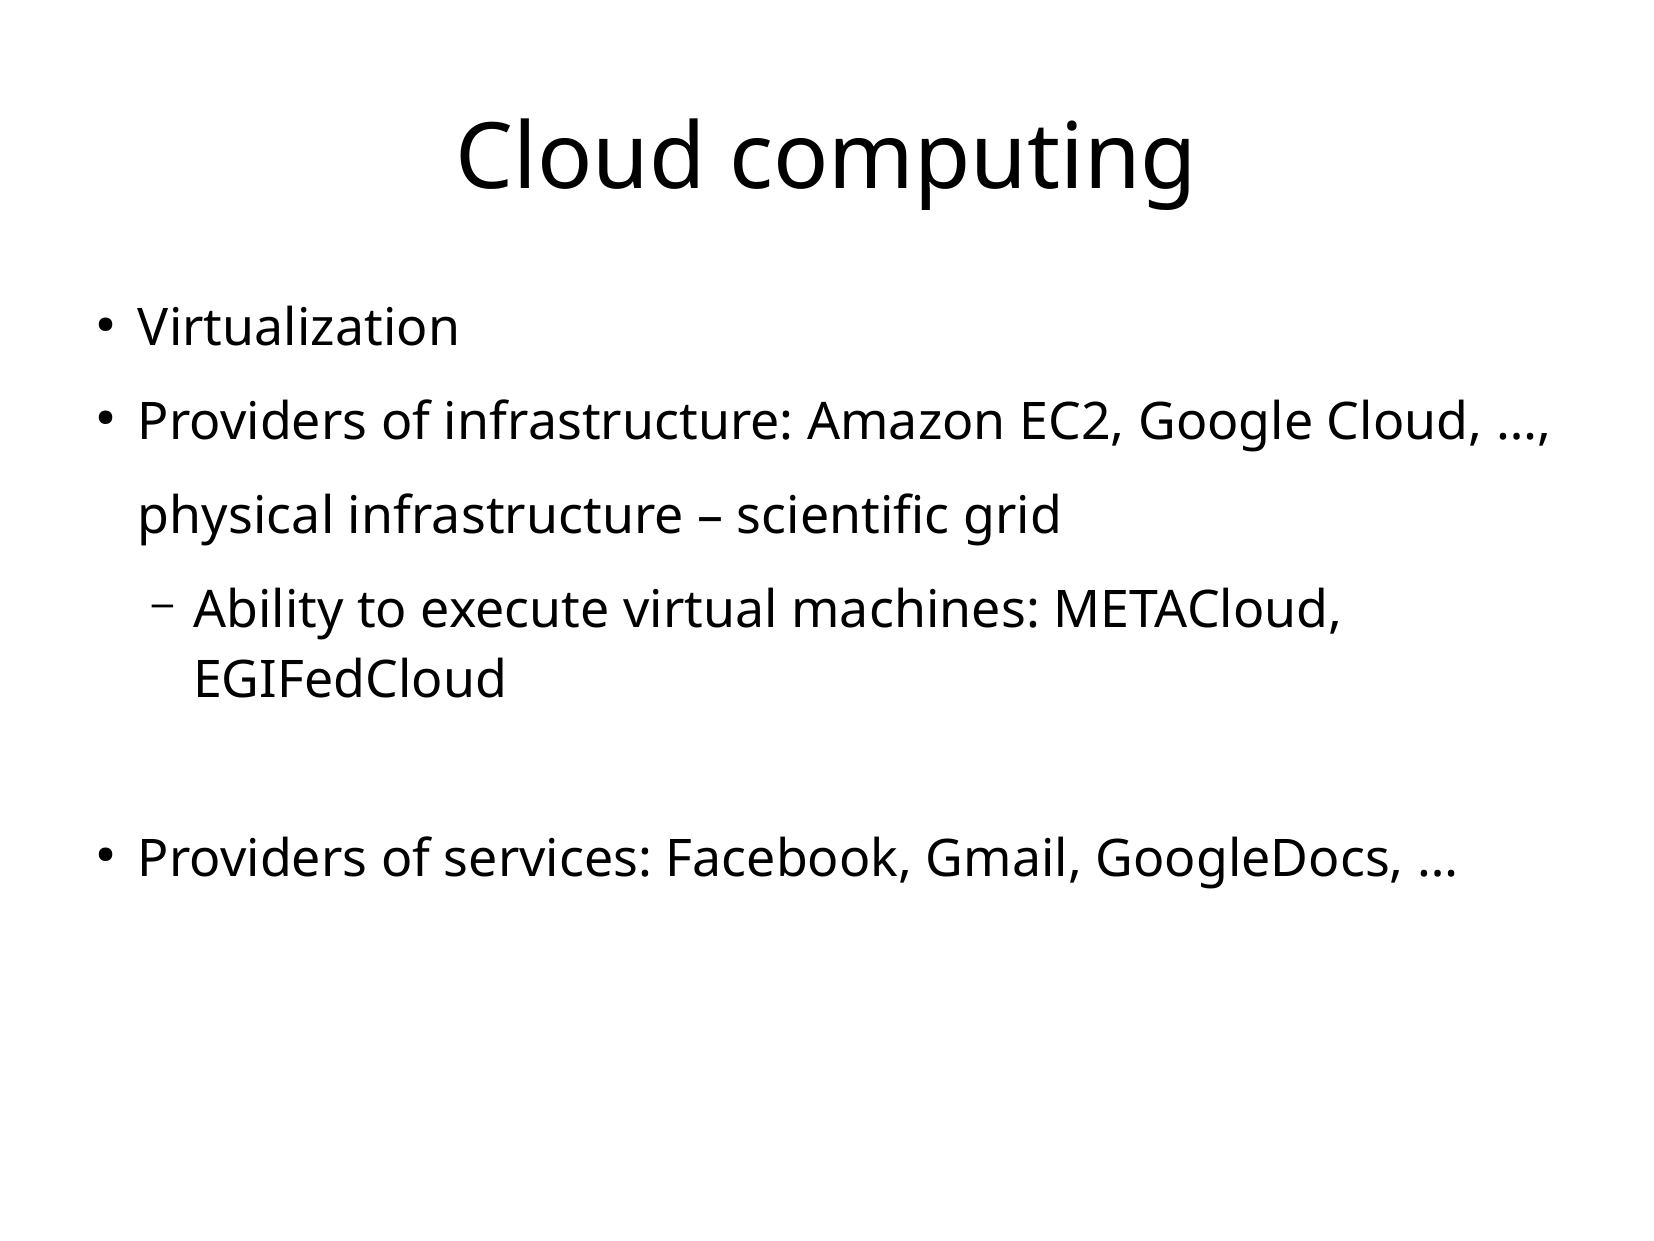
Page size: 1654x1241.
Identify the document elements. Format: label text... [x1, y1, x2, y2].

list Virtualization Providers of infrastructure: Amazon EC2, Google Cloud, …, physical infrastructure – scientific grid Ability to execute virtual machines: METACloud, EGIFedCloud Providers of services: Facebook, Gmail, GoogleDocs, … [82, 290, 1571, 1010]
title Cloud computing [82, 49, 1571, 257]
